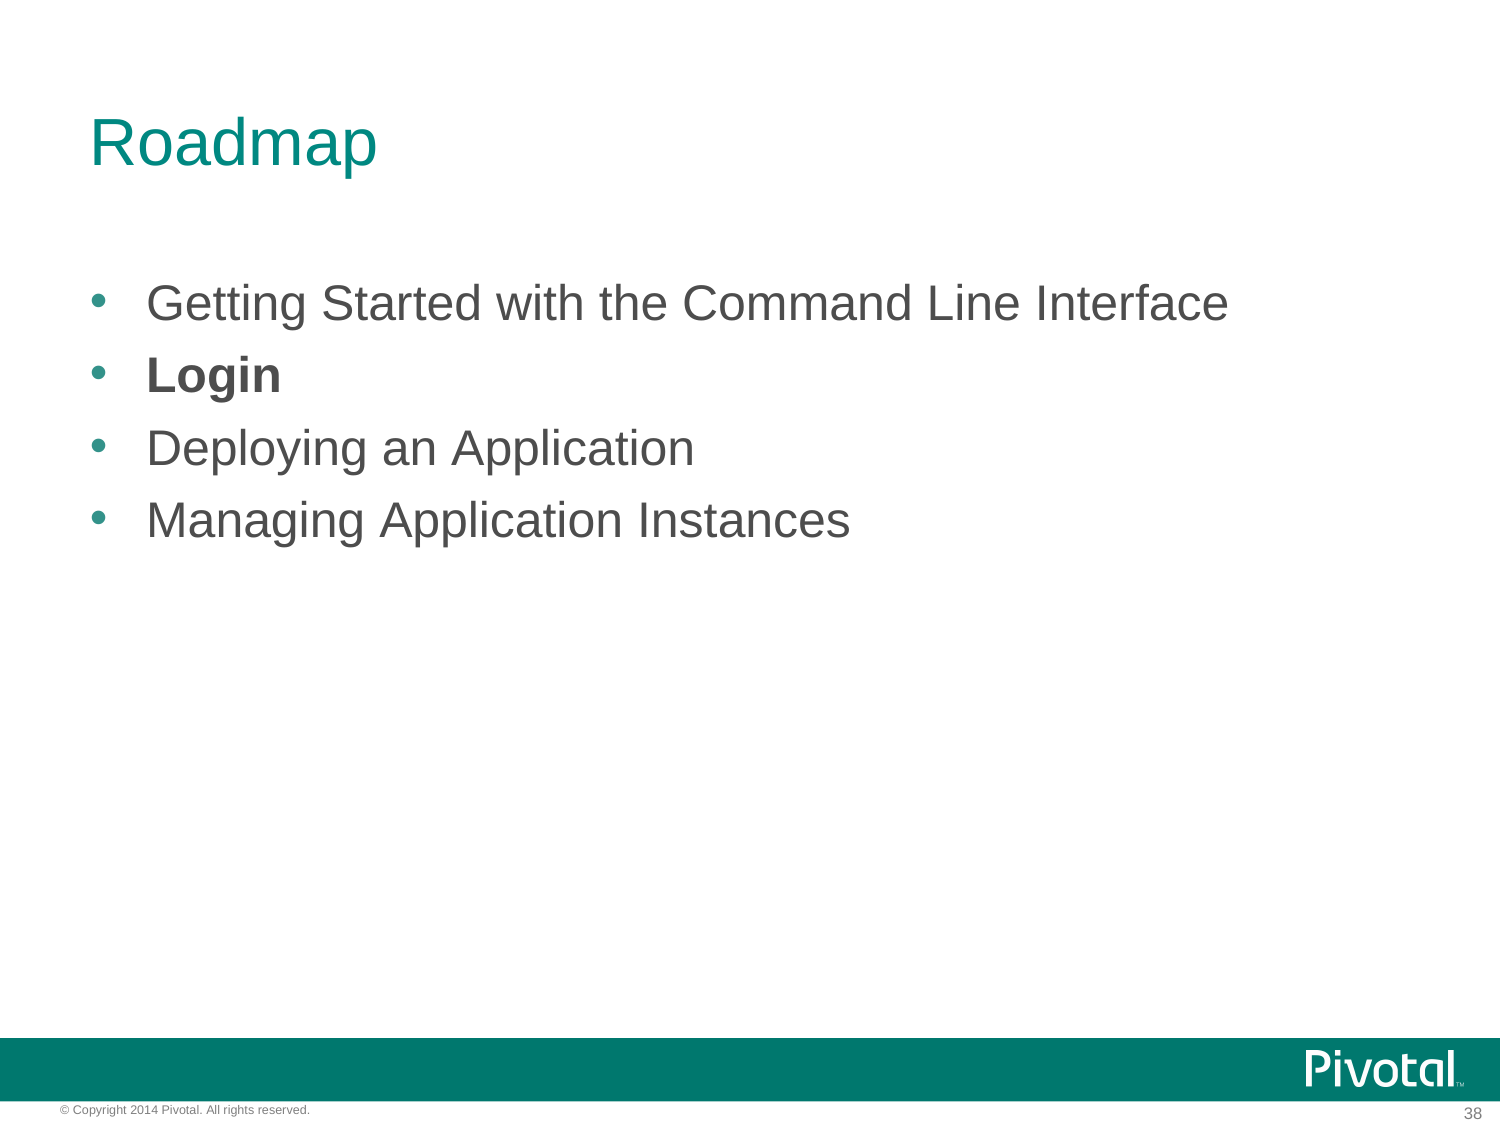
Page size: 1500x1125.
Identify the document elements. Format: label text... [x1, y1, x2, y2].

title Roadmap [75, 45, 1426, 233]
list Getting Started with the Command Line Interface Login Deploying an Application Managing Application Instances [75, 262, 1426, 1005]
picture [1306, 1050, 1464, 1087]
